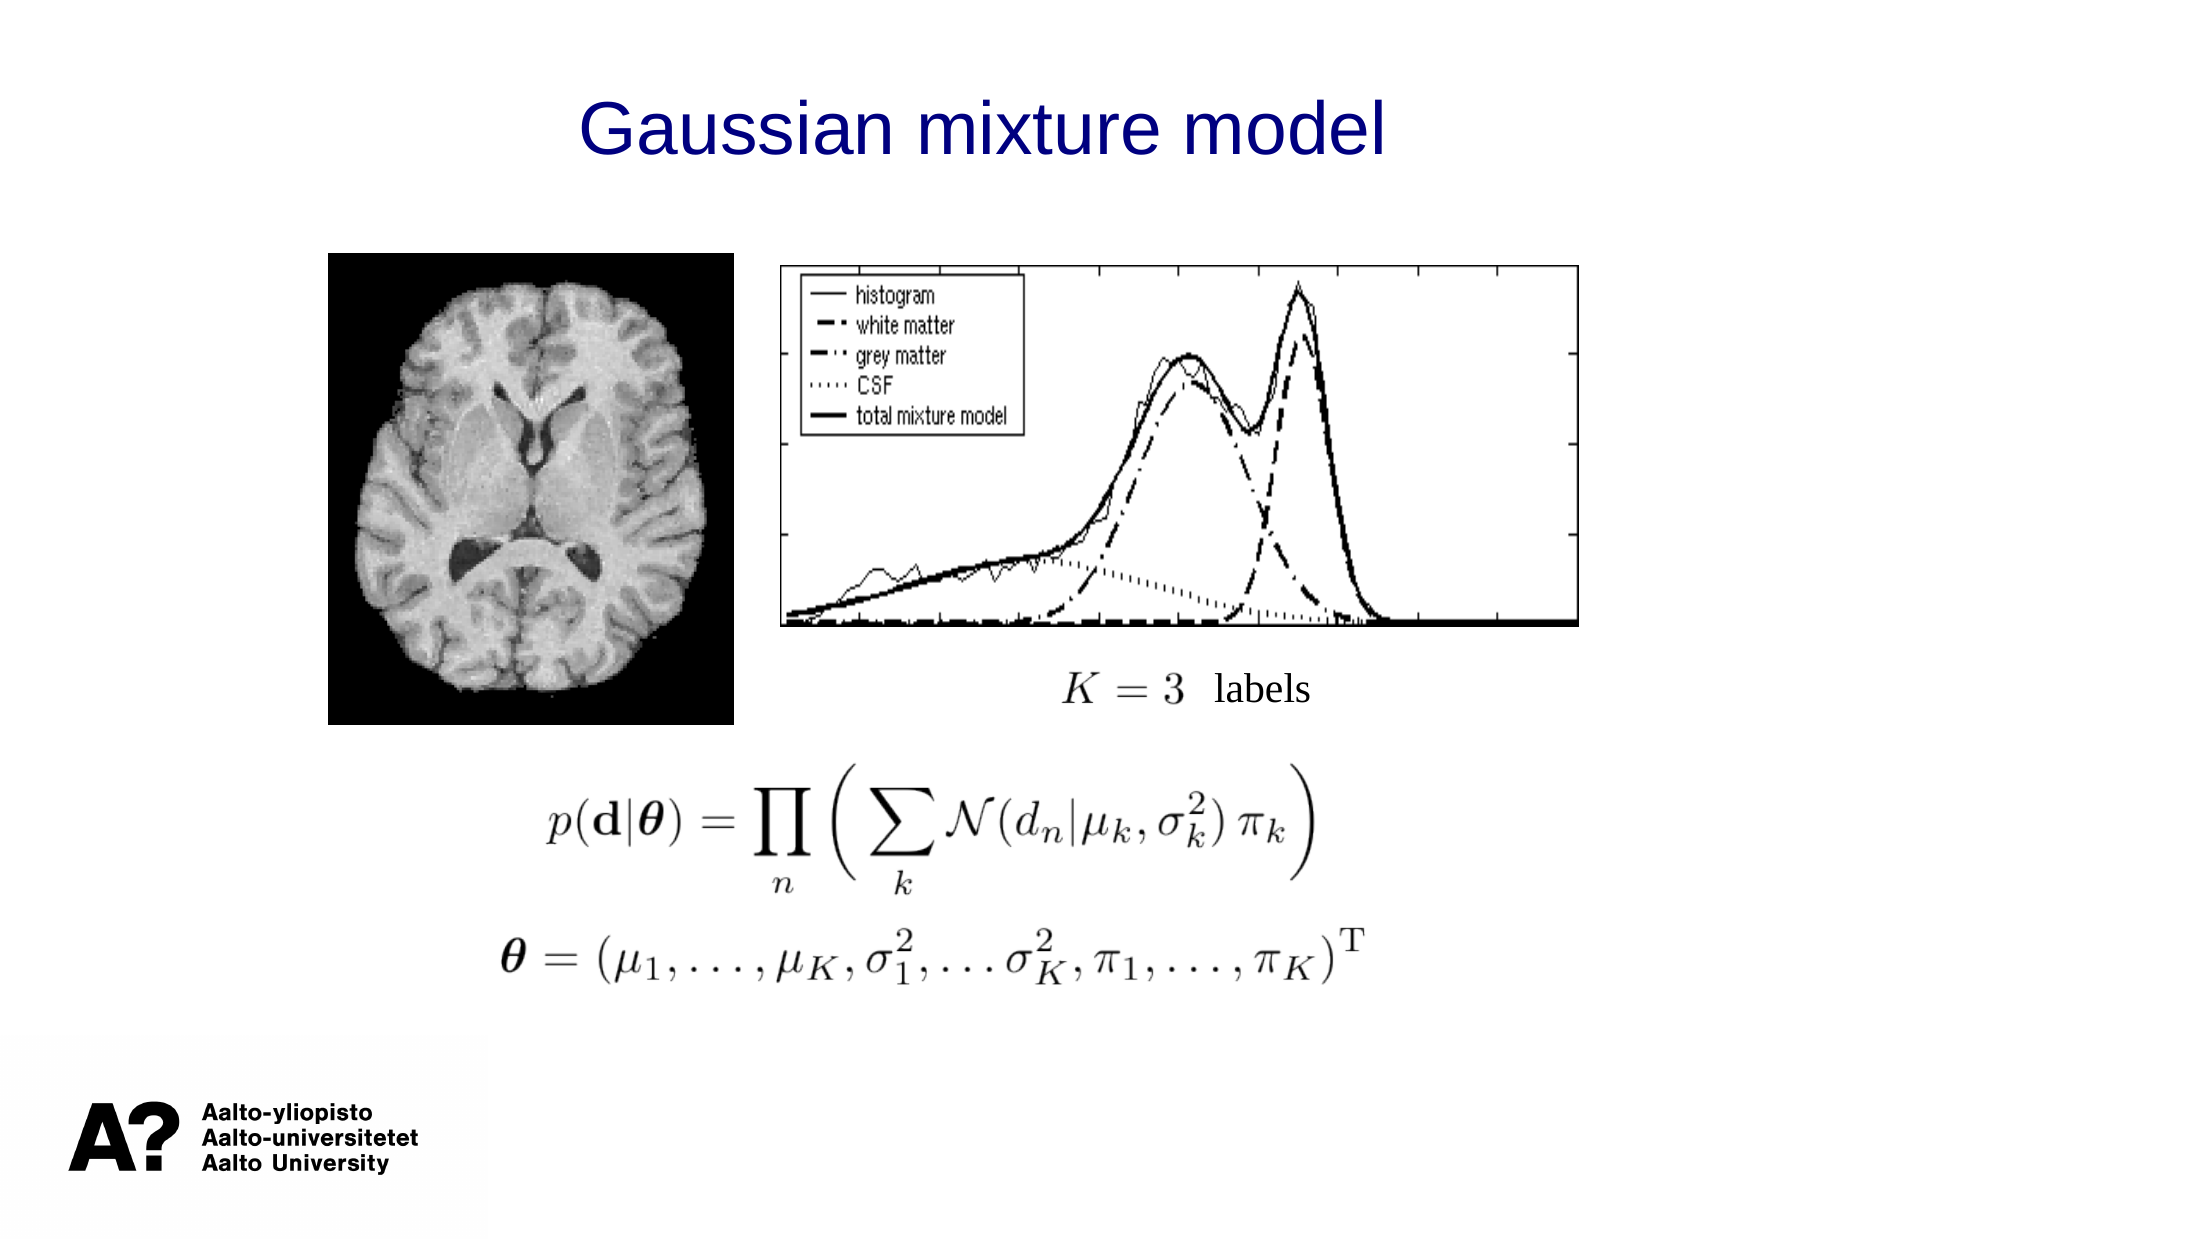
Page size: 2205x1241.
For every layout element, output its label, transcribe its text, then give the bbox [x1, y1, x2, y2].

picture [520, 747, 1334, 904]
title Gaussian mixture model [326, 65, 1640, 179]
picture [480, 920, 1374, 1004]
picture [1053, 658, 1192, 718]
picture [328, 253, 734, 725]
picture [780, 265, 1579, 627]
picture [0, 1035, 488, 1239]
text_box labels [1188, 653, 1327, 719]
